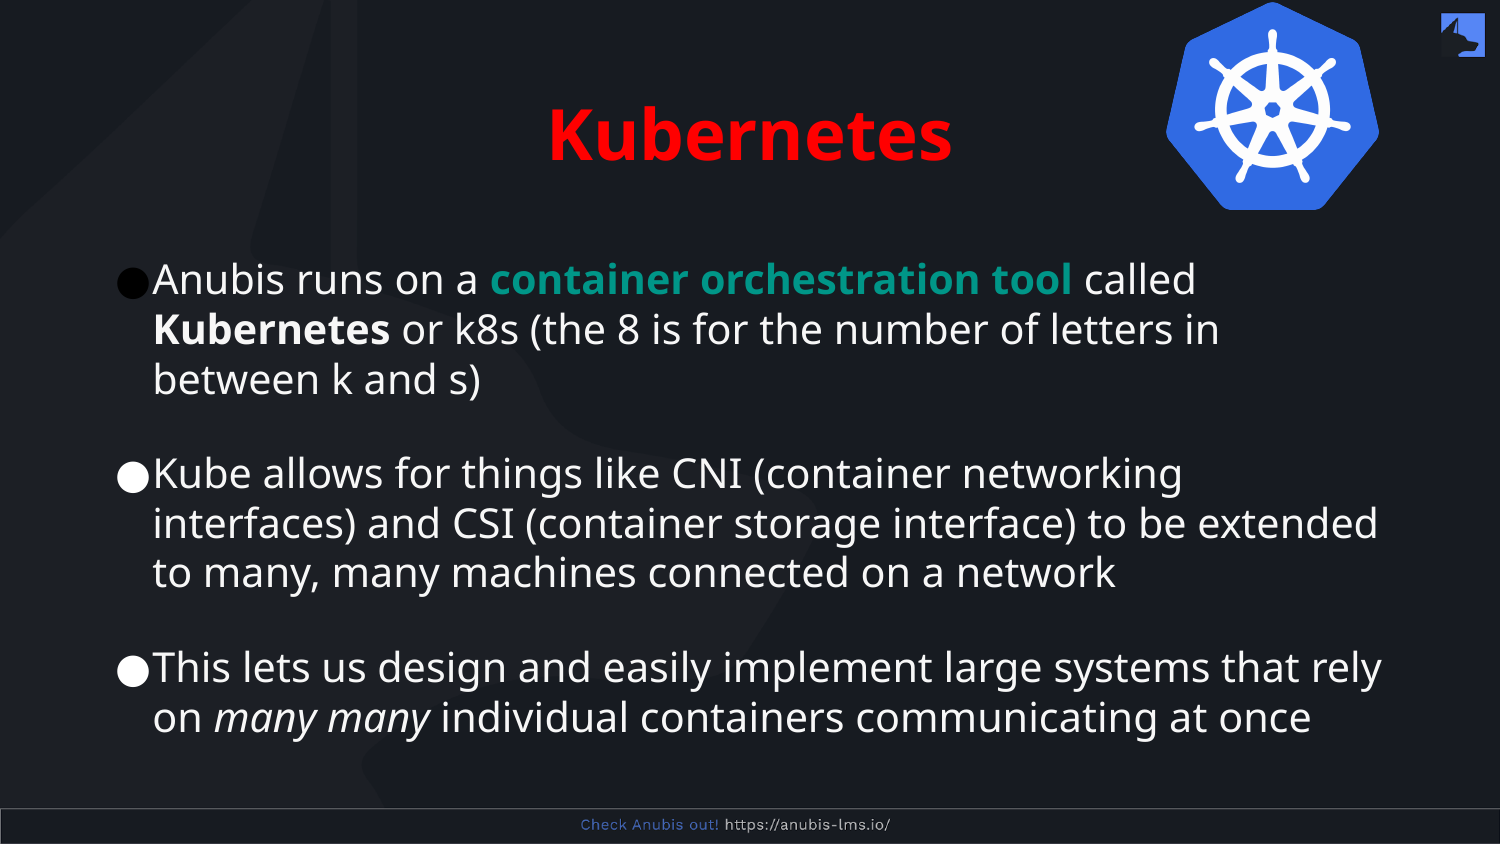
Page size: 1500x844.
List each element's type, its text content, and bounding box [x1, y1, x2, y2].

picture [0, 0, 1500, 844]
title Kubernetes [109, 38, 1391, 225]
list Anubis runs on a container orchestration tool called Kubernetes or k8s (the 8 is for the number of letters in between k and s) Kube allows for things like CNI (container networking interfaces) and CSI (container storage interface) to be extended to many, many machines connected on a network This lets us design and easily implement large systems that rely on many many individual containers communicating at once [109, 225, 1391, 769]
